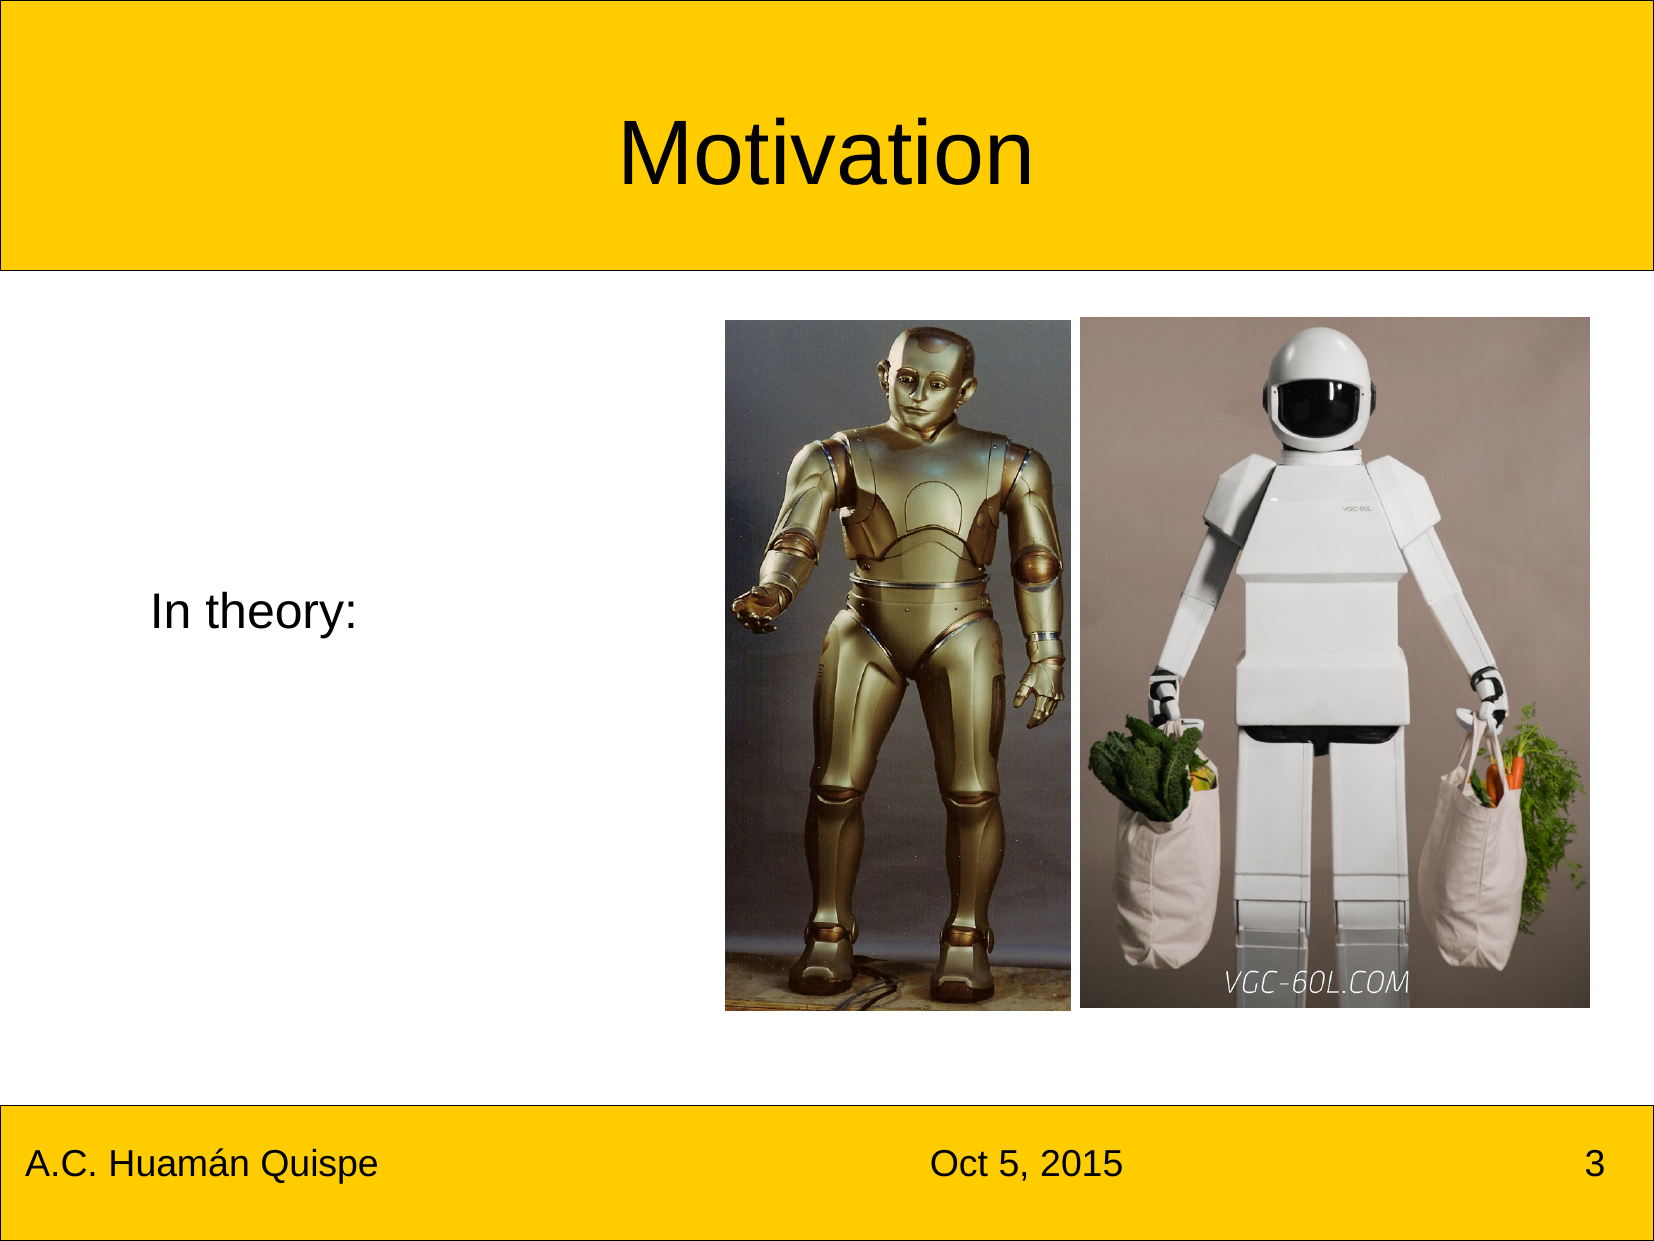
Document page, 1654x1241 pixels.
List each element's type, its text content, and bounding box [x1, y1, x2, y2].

text_box In theory: [135, 575, 374, 647]
title Motivation [82, 49, 1571, 257]
picture [1080, 317, 1590, 1008]
picture [725, 320, 1071, 1011]
